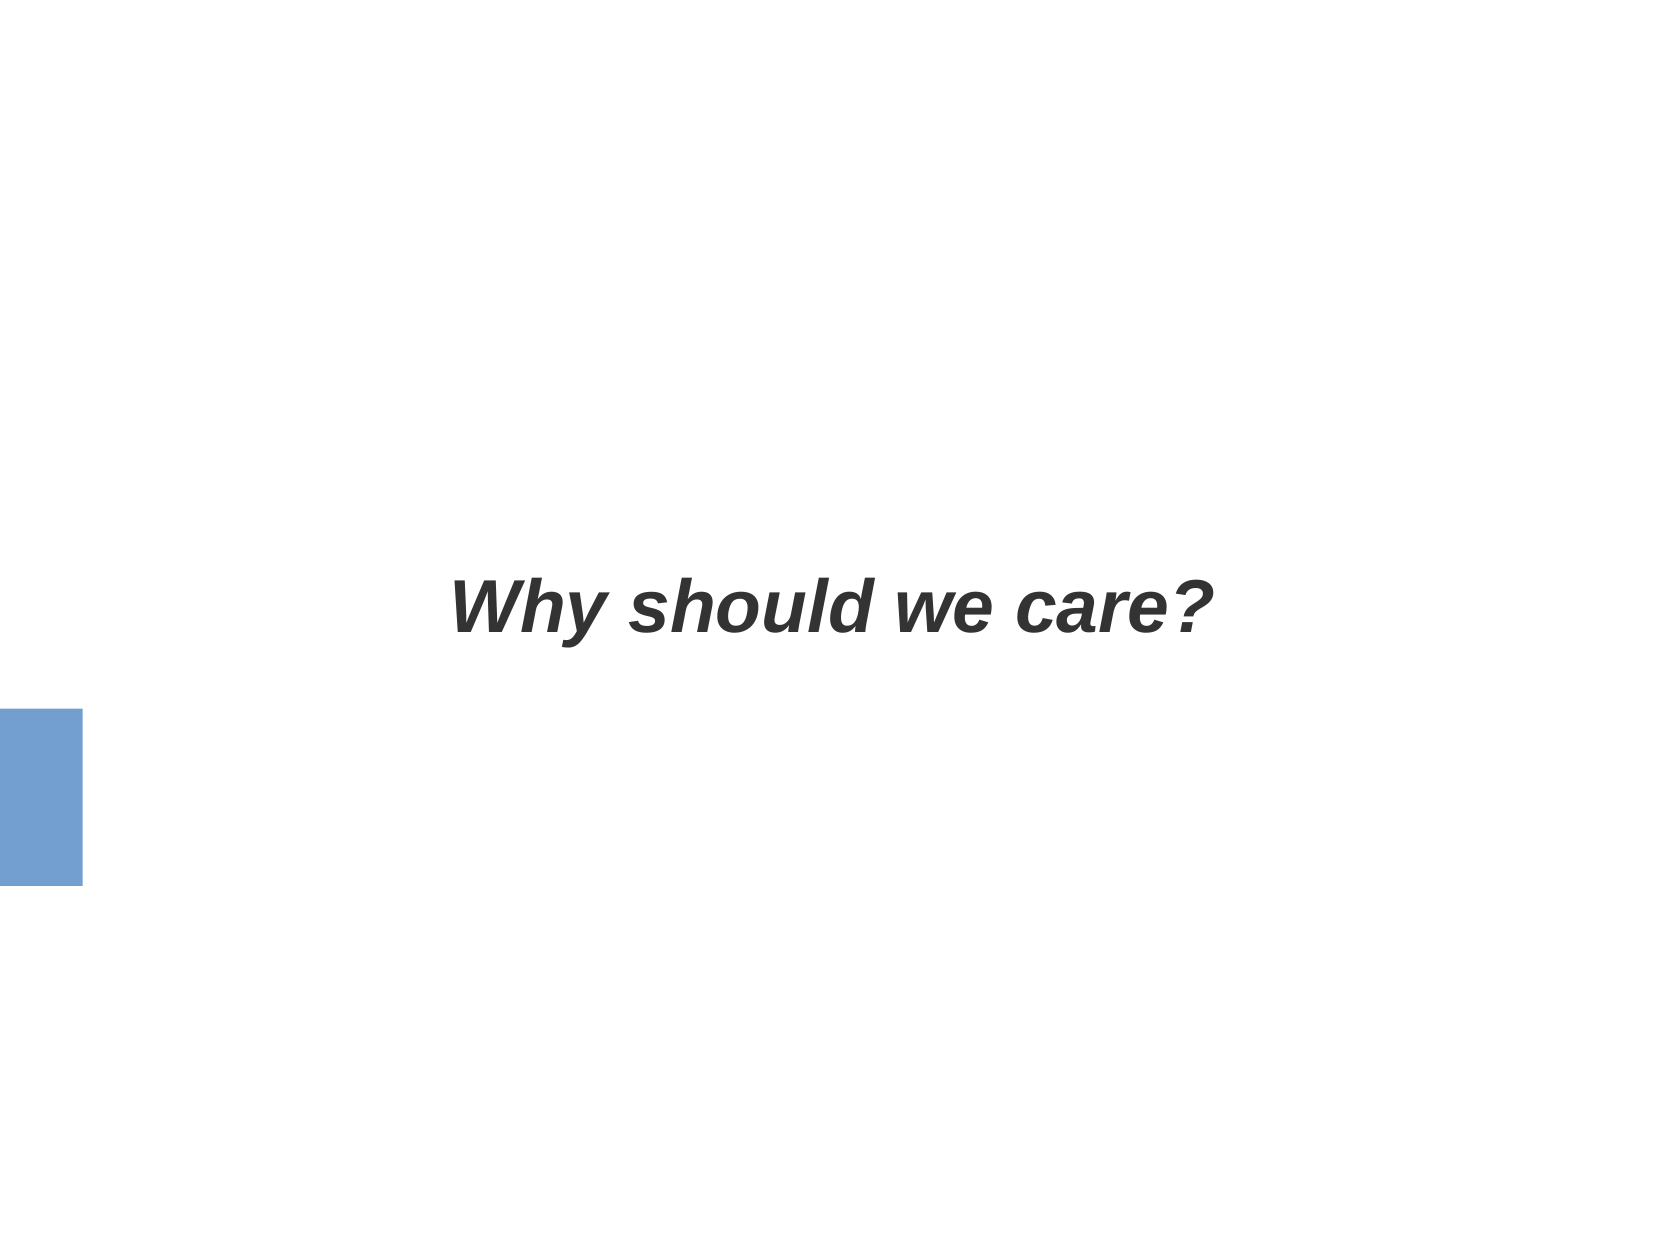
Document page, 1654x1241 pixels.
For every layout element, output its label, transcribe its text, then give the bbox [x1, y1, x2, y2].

subtitle Why should we care? [129, 59, 1536, 1155]
